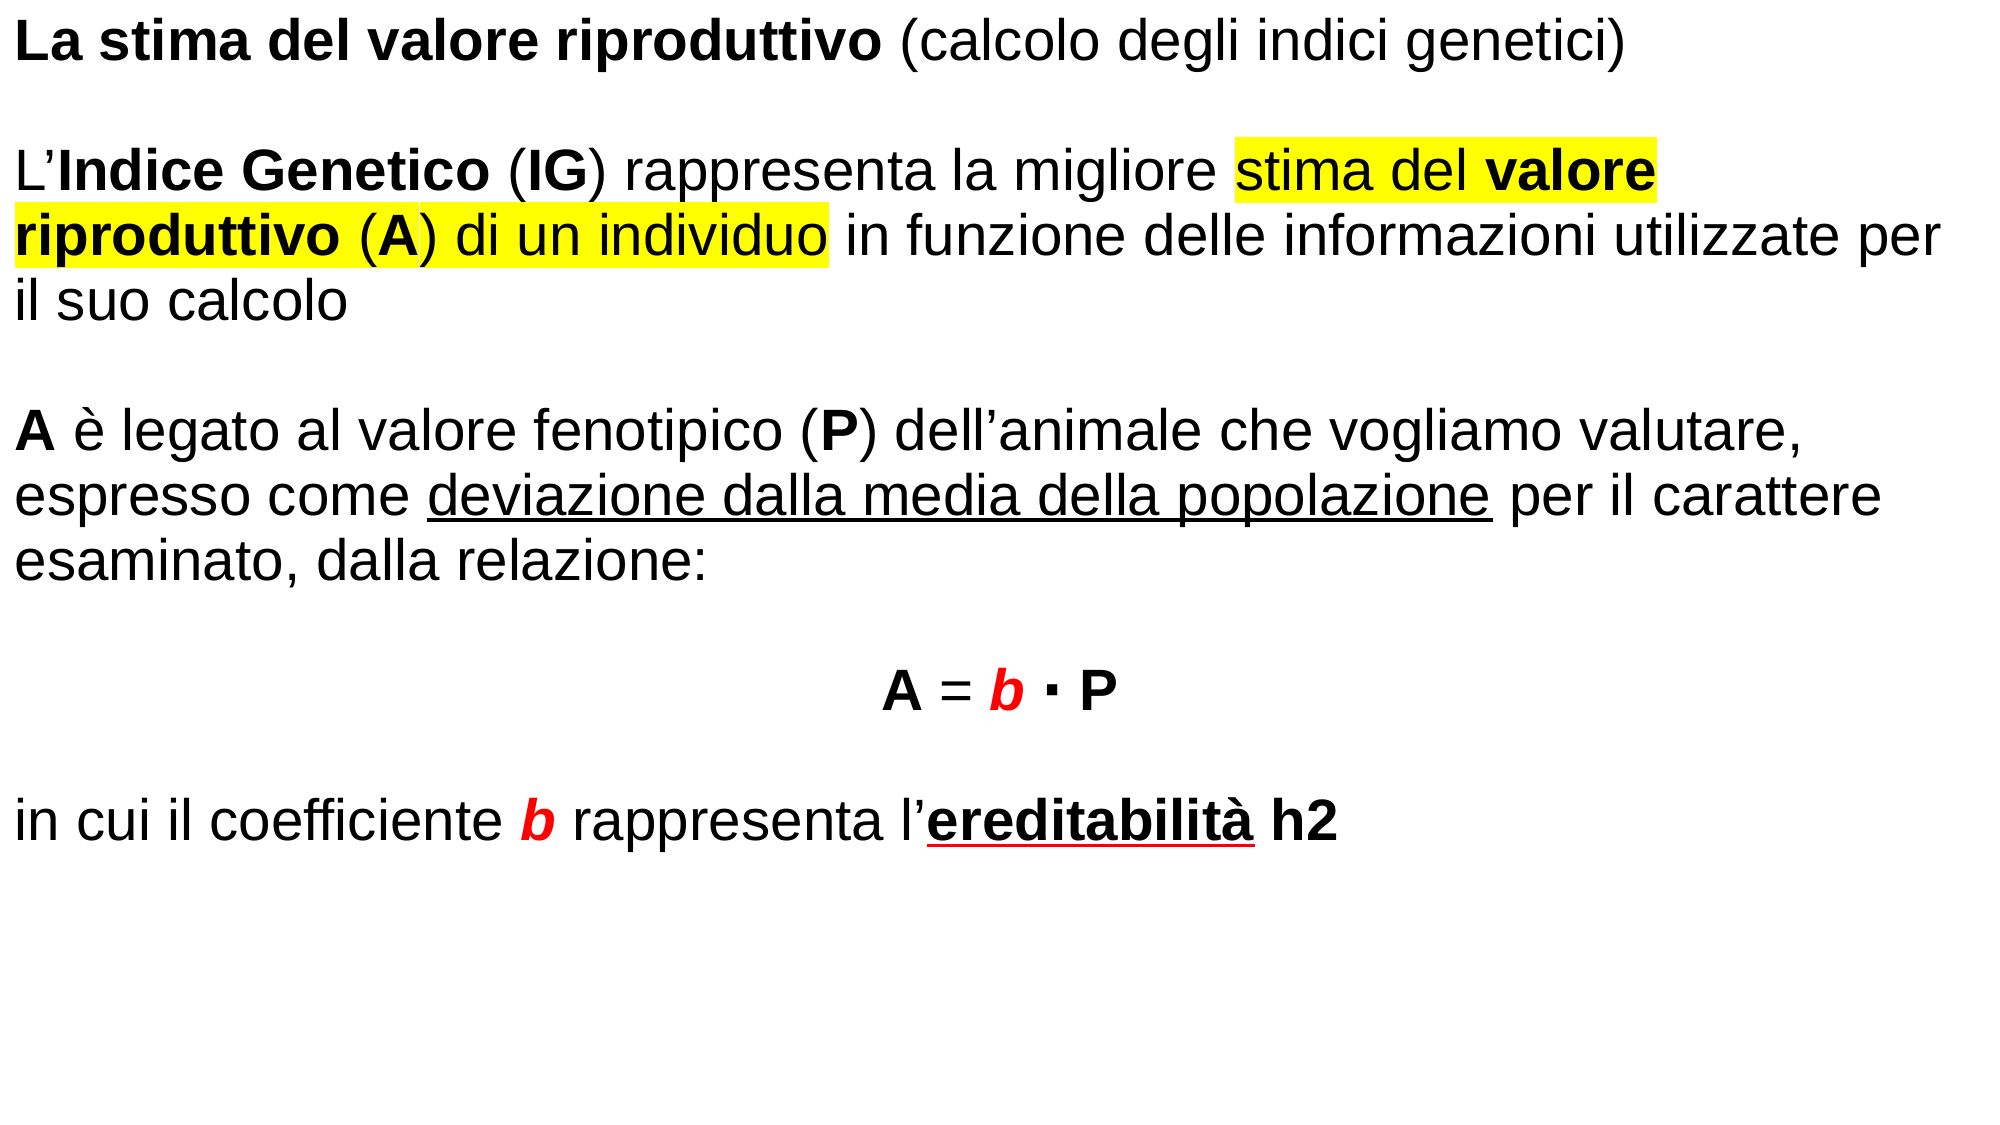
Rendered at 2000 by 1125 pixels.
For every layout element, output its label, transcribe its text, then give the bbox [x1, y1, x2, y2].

text_box La stima del valore riproduttivo (calcolo degli indici genetici) L’Indice Genetico (IG) rappresenta la migliore stima del valore riproduttivo (A) di un individuo in funzione delle informazioni utilizzate per il suo calcolo A è legato al valore fenotipico (P) dell’animale che vogliamo valutare, espresso come deviazione dalla media della popolazione per il carattere esaminato, dalla relazione: A = b ⋅ P in cui il coefficiente b rappresenta l’ereditabilità h2 [0, 0, 2000, 945]
